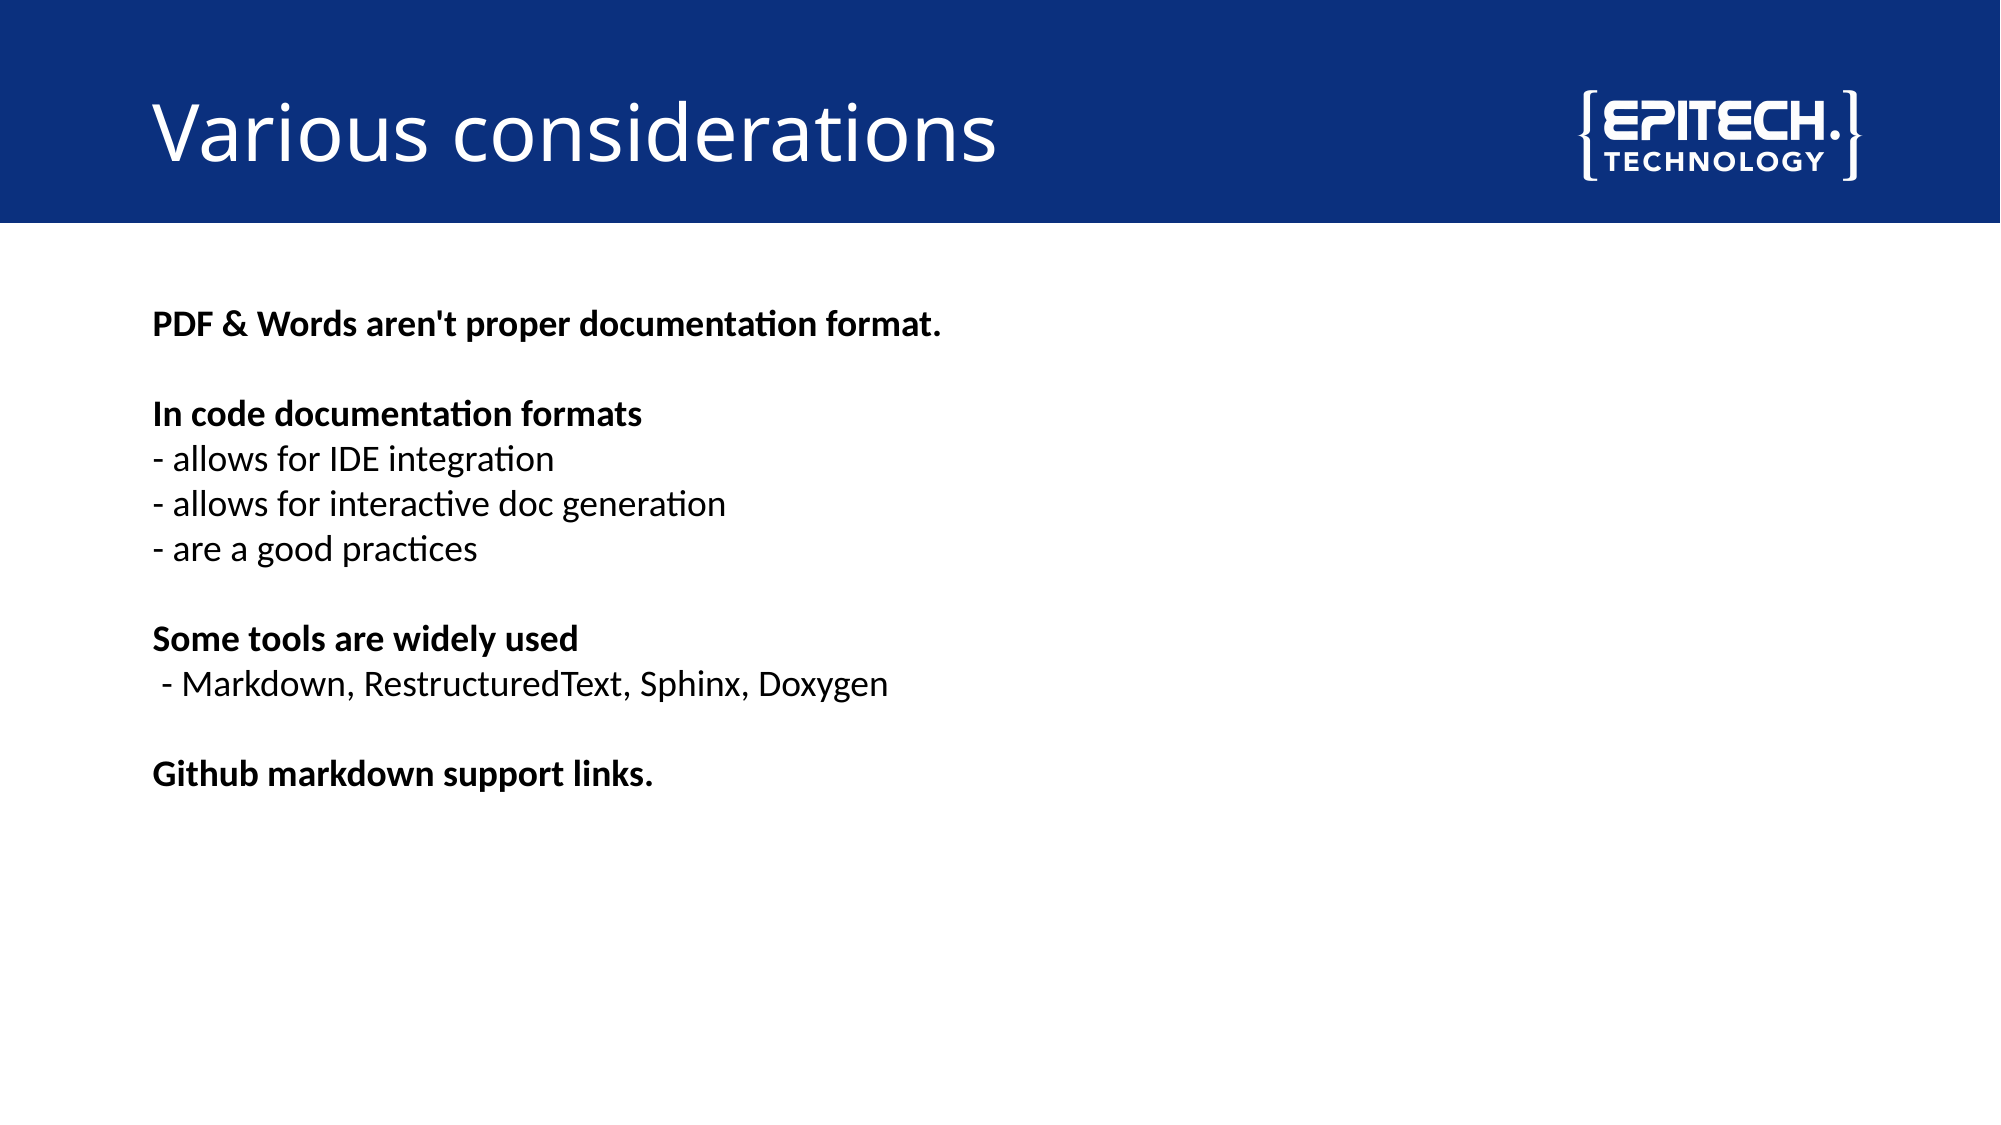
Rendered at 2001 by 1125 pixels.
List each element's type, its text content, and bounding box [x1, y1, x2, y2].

title Various considerations [137, 59, 1863, 212]
text_box PDF & Words aren't proper documentation format. In code documentation formats - allows for IDE integration - allows for interactive doc generation - are a good practices Some tools are widely used - Markdown, RestructuredText, Sphinx, Doxygen Github markdown support links. [137, 291, 1000, 807]
